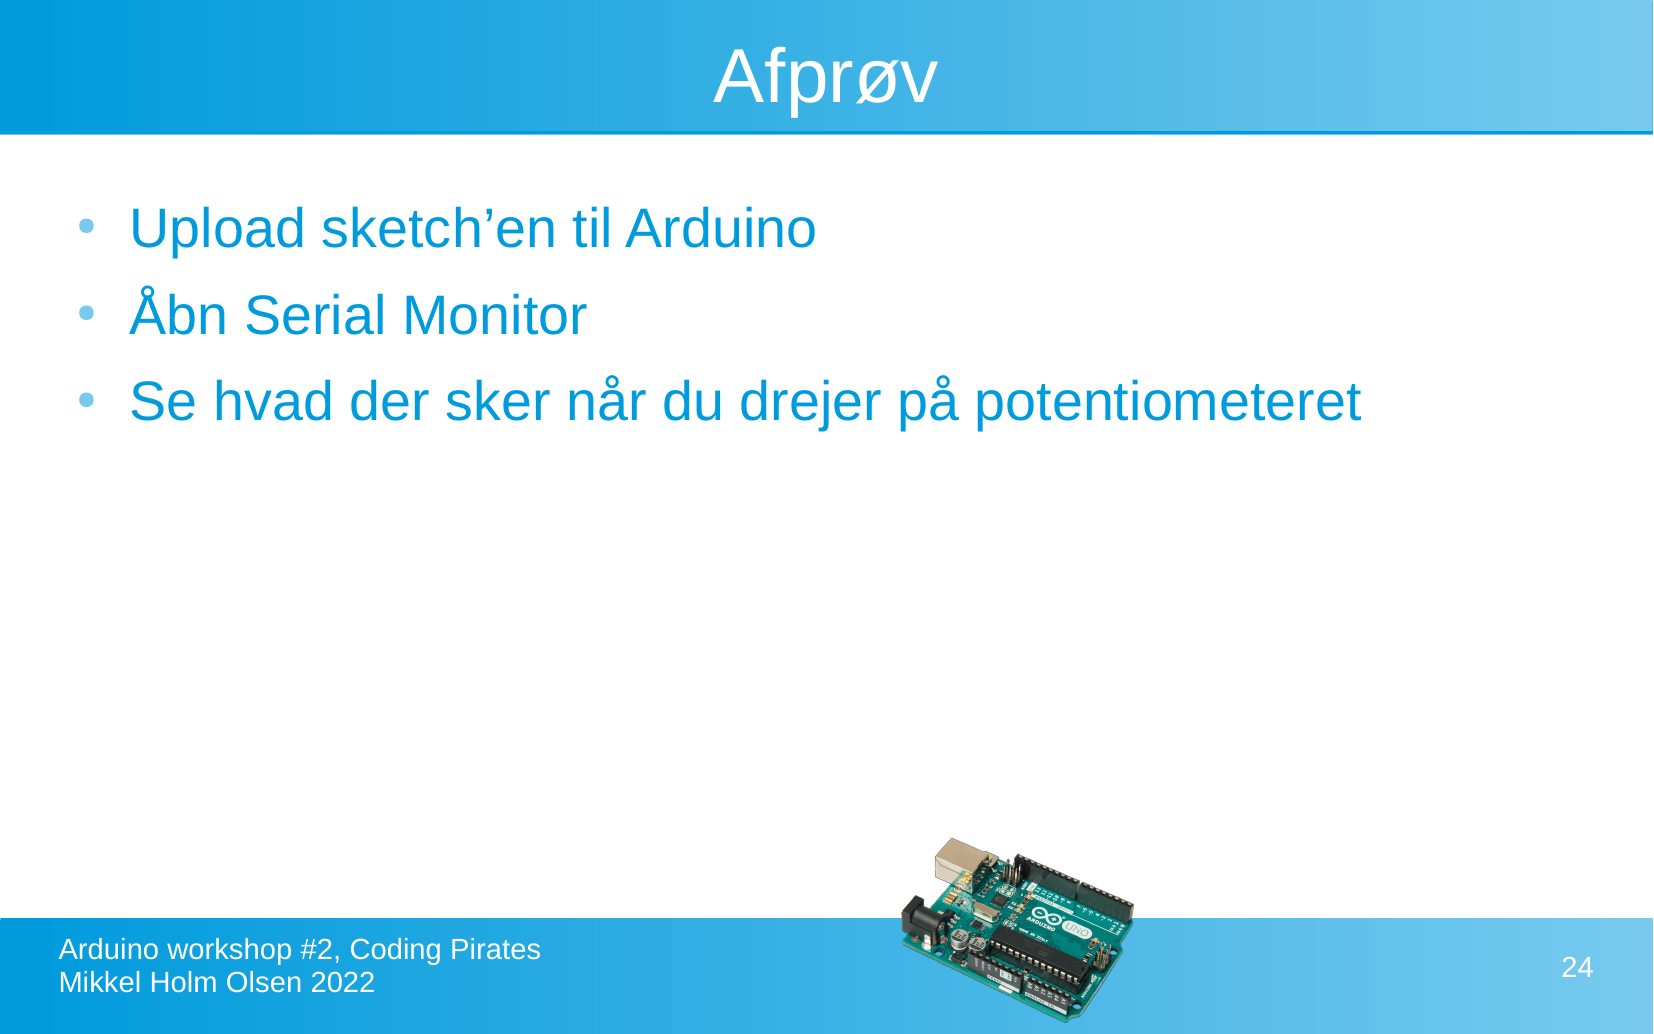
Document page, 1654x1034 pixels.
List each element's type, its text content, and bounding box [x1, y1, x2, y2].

title Afprøv [58, 32, 1594, 120]
picture [900, 854, 1138, 1024]
list Upload sketch’en til Arduino Åbn Serial Monitor Se hvad der sker når du drejer på potentiometeret [58, 196, 1594, 854]
